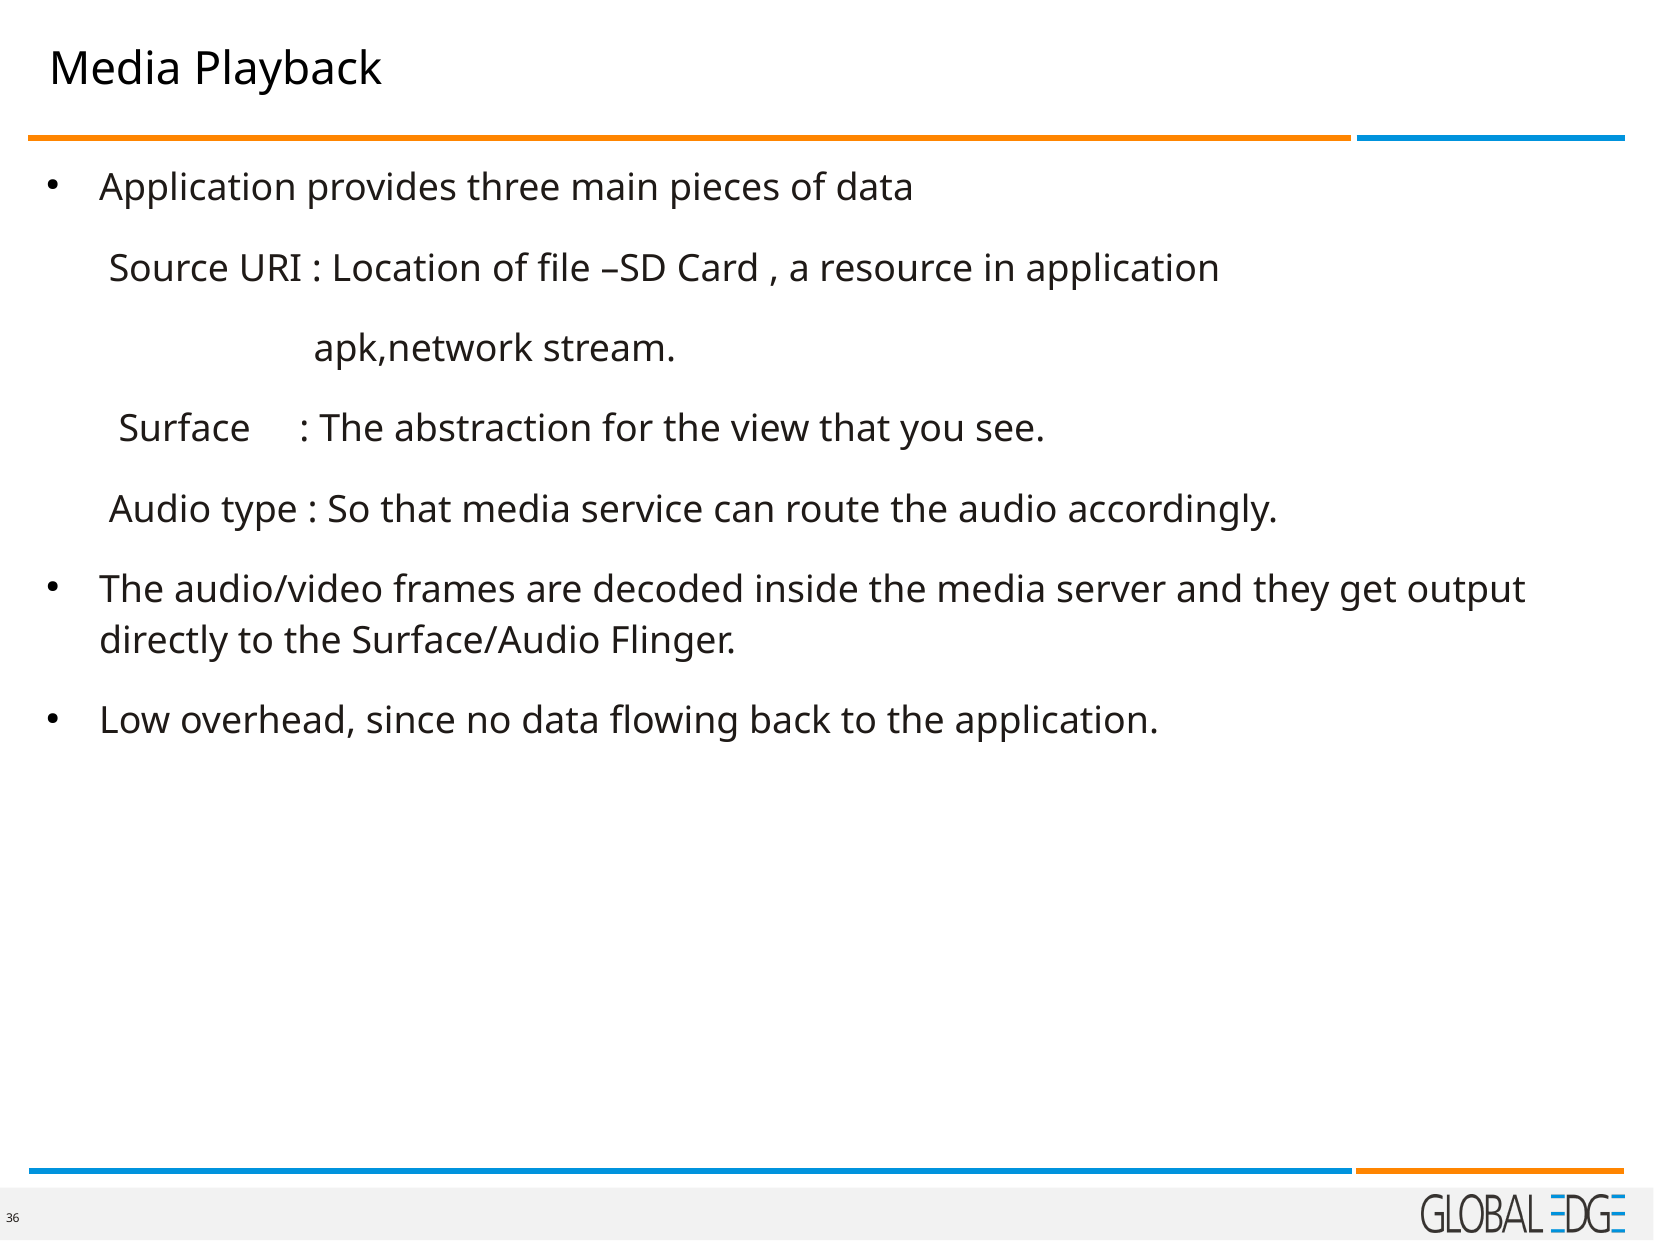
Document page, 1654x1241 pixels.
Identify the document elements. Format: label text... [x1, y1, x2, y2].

list Application provides three main pieces of data Source URI : Location of file –SD Card , a resource in application apk,network stream. Surface : The abstraction for the view that you see. Audio type : So that media service can route the audio accordingly. The audio/video frames are decoded inside the media server and they get output directly to the Surface/Audio Flinger. Low overhead, since no data flowing back to the application. [28, 160, 1625, 1153]
title Media Playback [17, 18, 1499, 115]
picture [1421, 1194, 1625, 1233]
